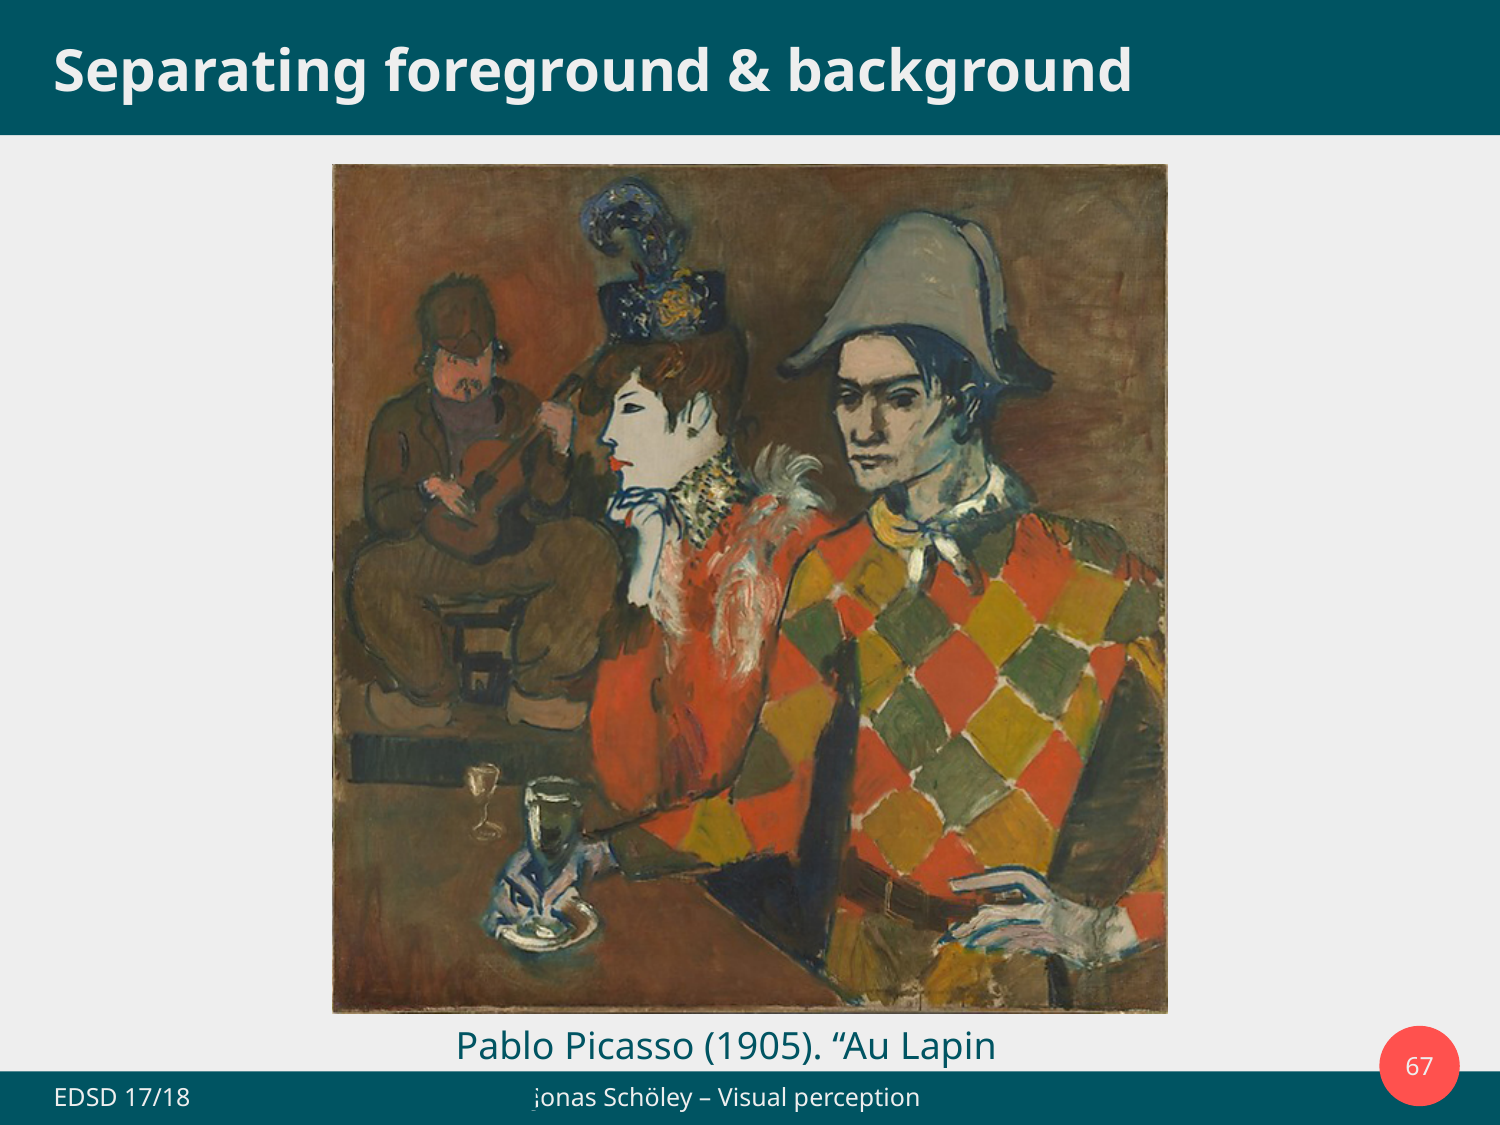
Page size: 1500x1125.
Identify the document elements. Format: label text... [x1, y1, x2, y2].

picture [332, 164, 1168, 1014]
title Separating foreground & background [53, 0, 1447, 141]
text_box Pablo Picasso (1905). “Au Lapin Agile”. [440, 1012, 1060, 1077]
